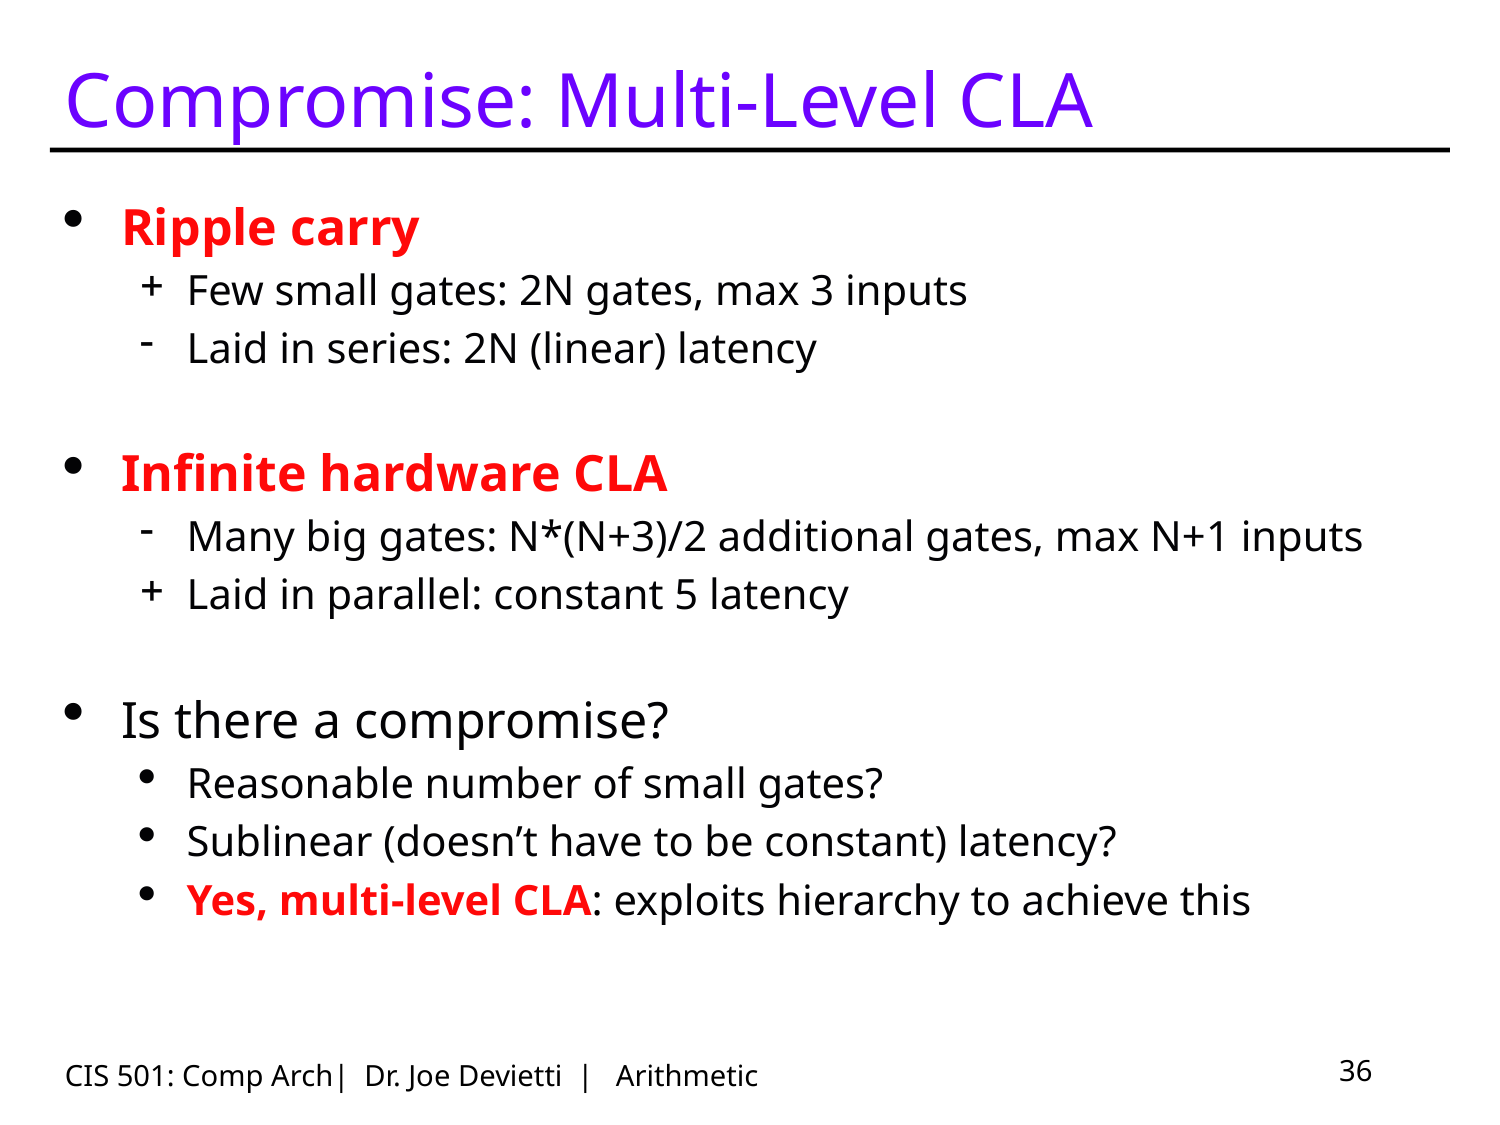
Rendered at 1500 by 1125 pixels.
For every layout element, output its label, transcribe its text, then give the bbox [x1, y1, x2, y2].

text_box CIS 501: Comp Arch| Dr. Joe Devietti | Arithmetic [49, 1049, 988, 1100]
text_box Compromise: Multi-Level CLA [49, 37, 1363, 150]
text_box Ripple carry Few small gates: 2N gates, max 3 inputs Laid in series: 2N (linear) latency Infinite hardware CLA Many big gates: N*(N+3)/2 additional gates, max N+1 inputs Laid in parallel: constant 5 latency Is there a compromise? Reasonable number of small gates? Sublinear (doesn’t have to be constant) latency? Yes, multi-level CLA: exploits hierarchy to achieve this [49, 187, 1450, 1025]
text_box <number> [1074, 1049, 1388, 1100]
